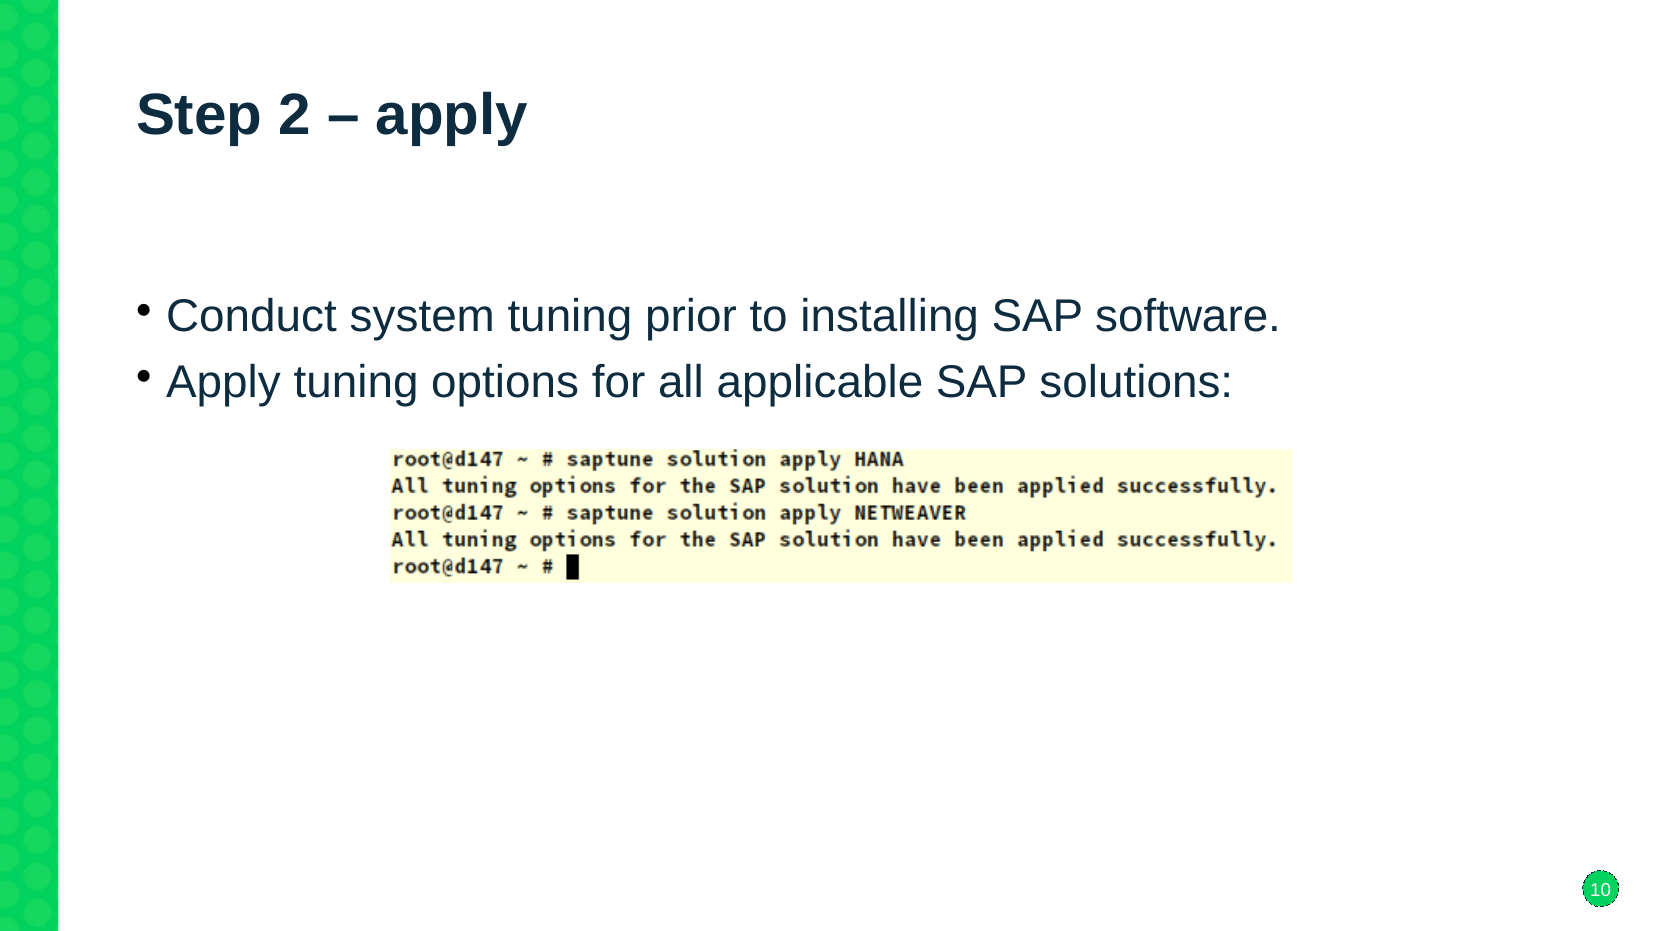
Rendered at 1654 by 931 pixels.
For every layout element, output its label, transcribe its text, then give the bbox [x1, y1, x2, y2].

picture [390, 449, 1292, 583]
title Step 2 – apply [121, 37, 1531, 193]
picture [0, 0, 76, 931]
list Conduct system tuning prior to installing SAP software. Apply tuning options for all applicable SAP solutions: [121, 217, 1531, 826]
